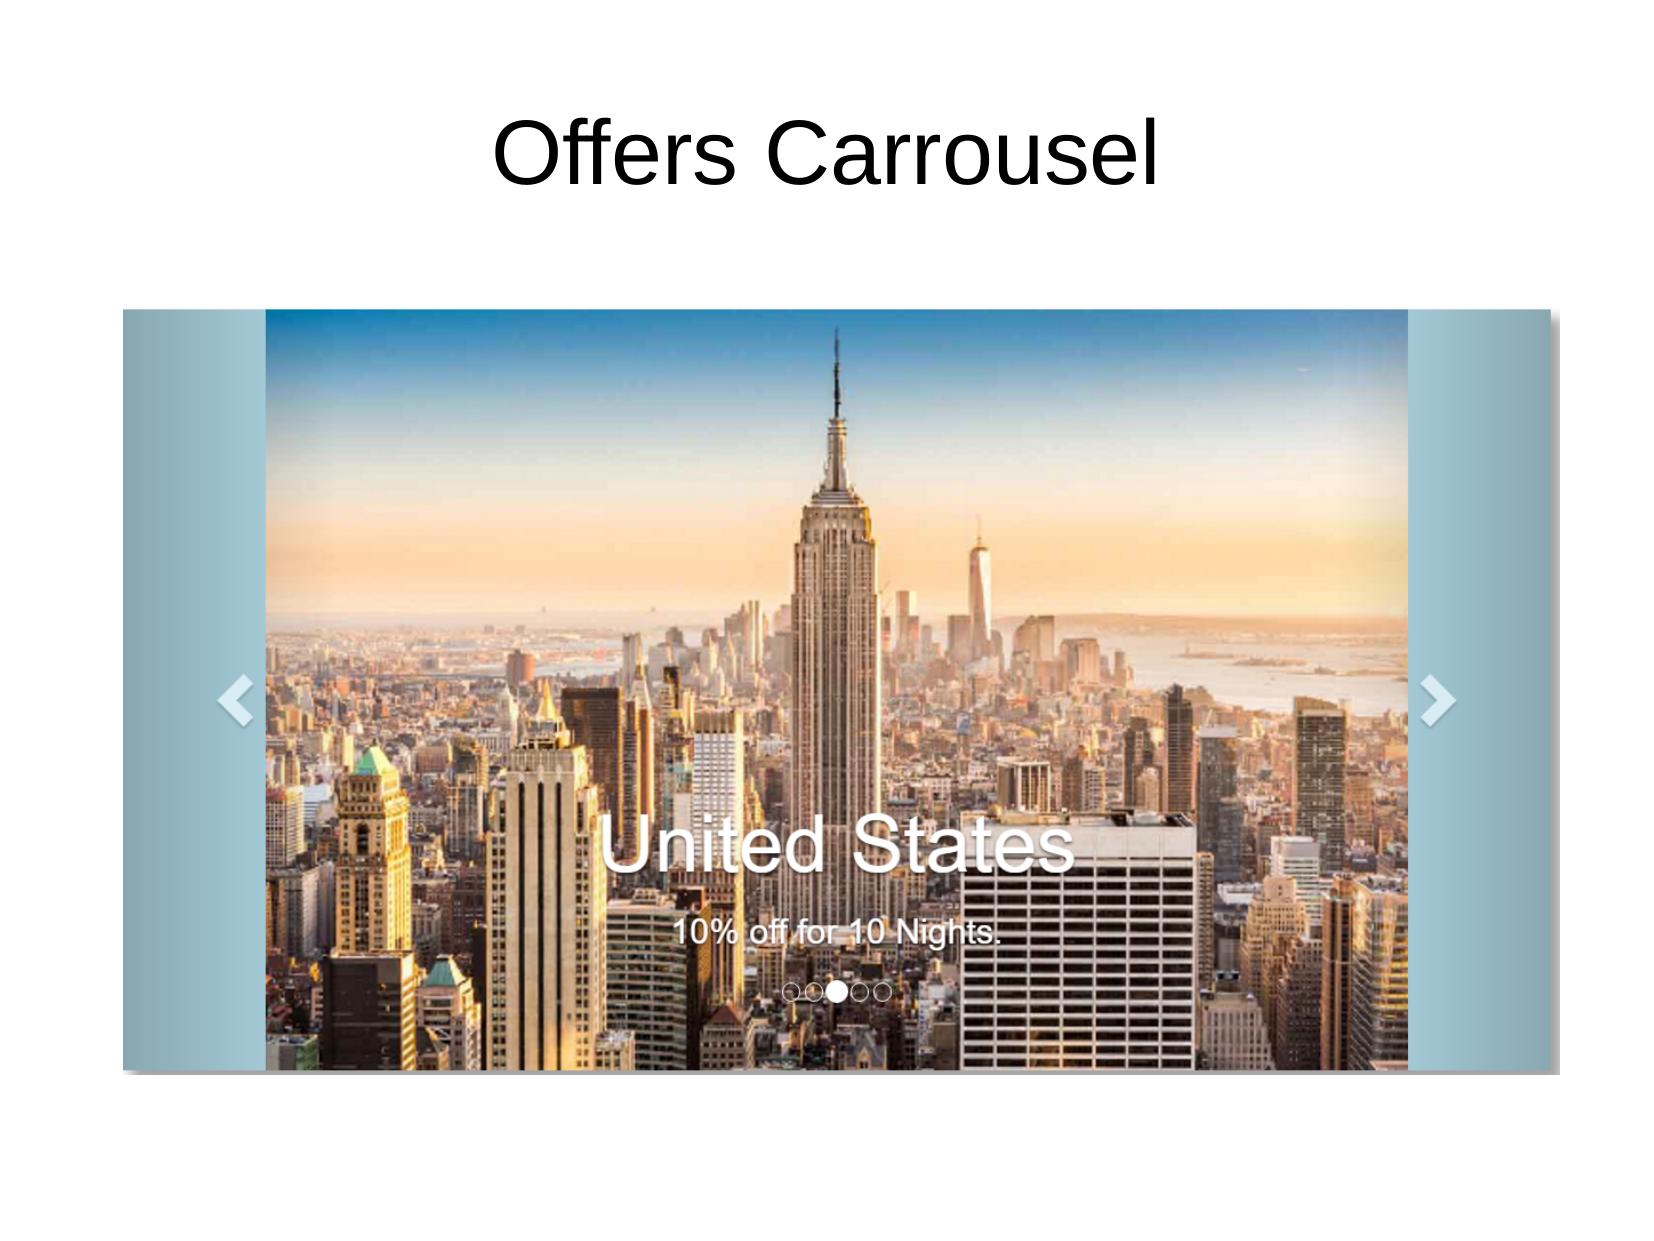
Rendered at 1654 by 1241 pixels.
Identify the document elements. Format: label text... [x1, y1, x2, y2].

title Offers Carrousel [82, 49, 1571, 257]
picture [123, 306, 1560, 1075]
